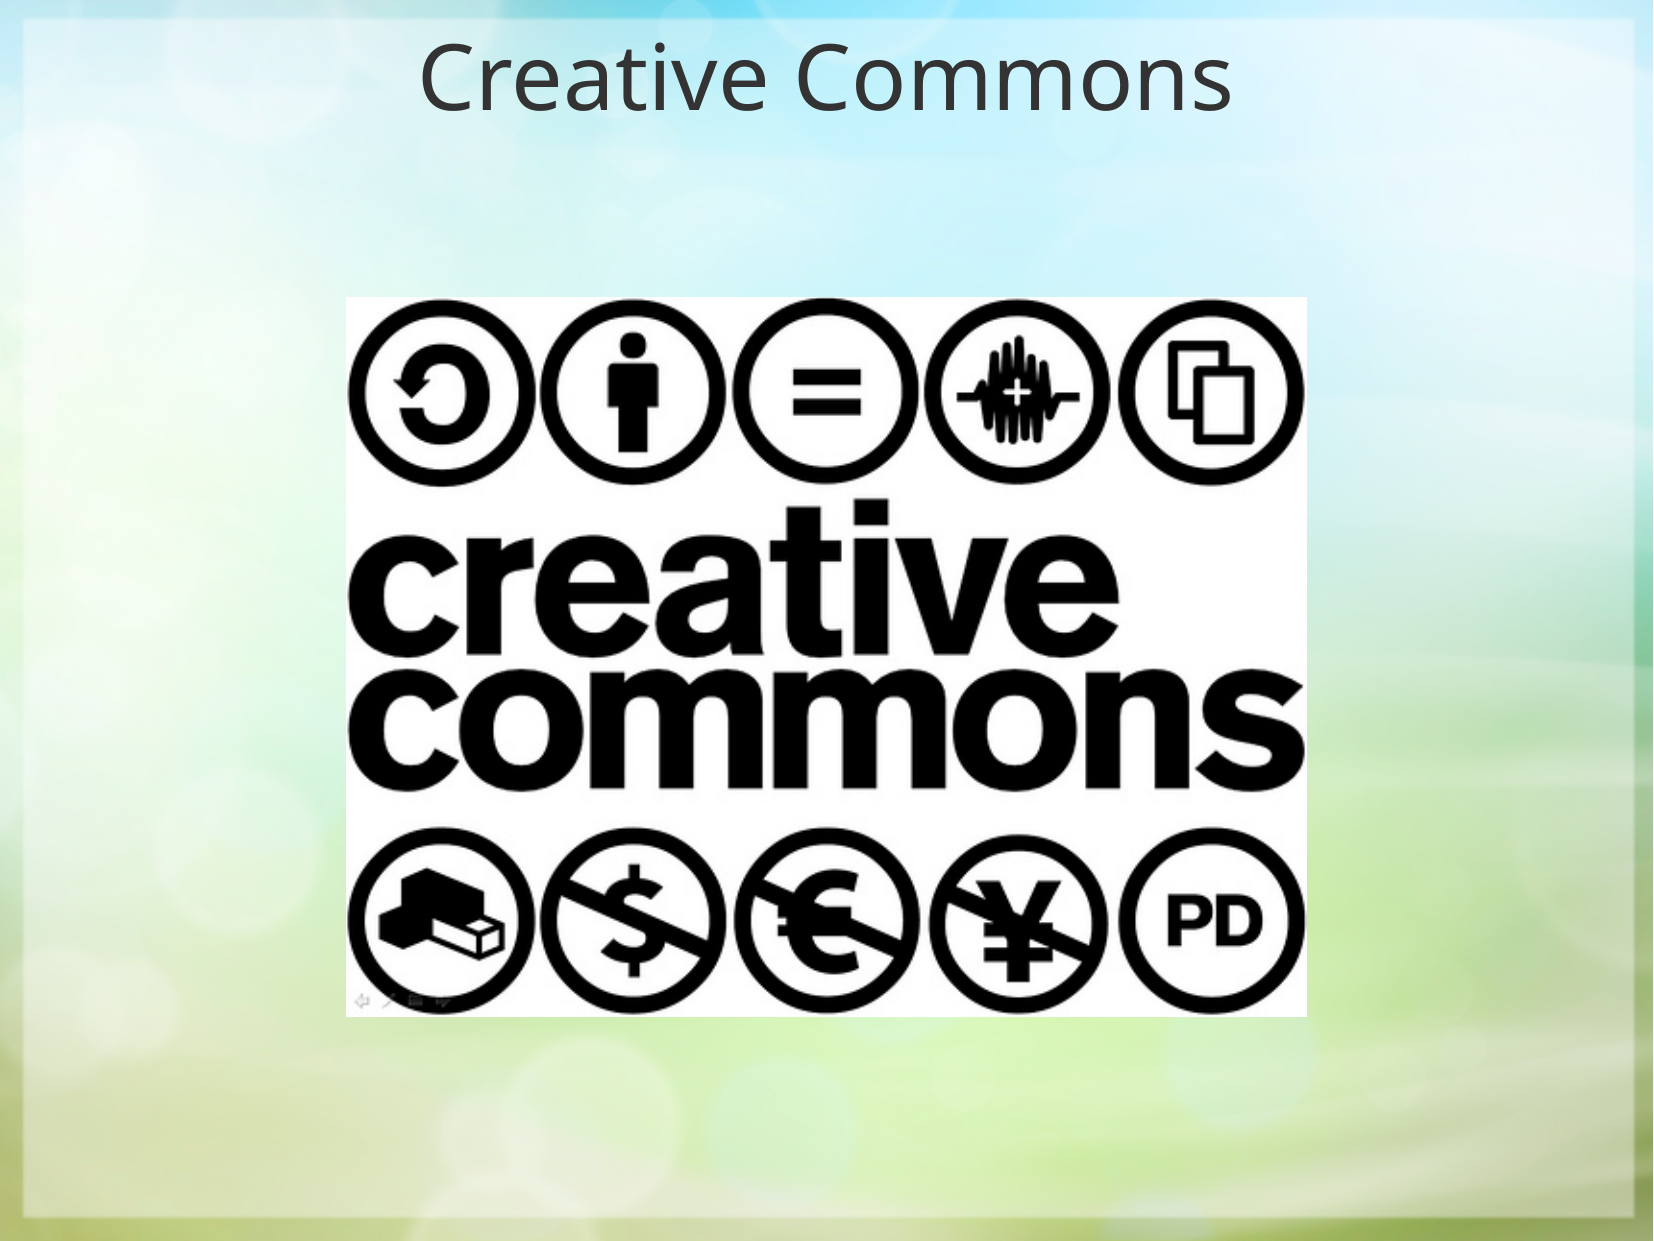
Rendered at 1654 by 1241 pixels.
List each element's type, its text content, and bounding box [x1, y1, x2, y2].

picture [0, 0, 1654, 1241]
title Creative Commons [82, 0, 1571, 151]
